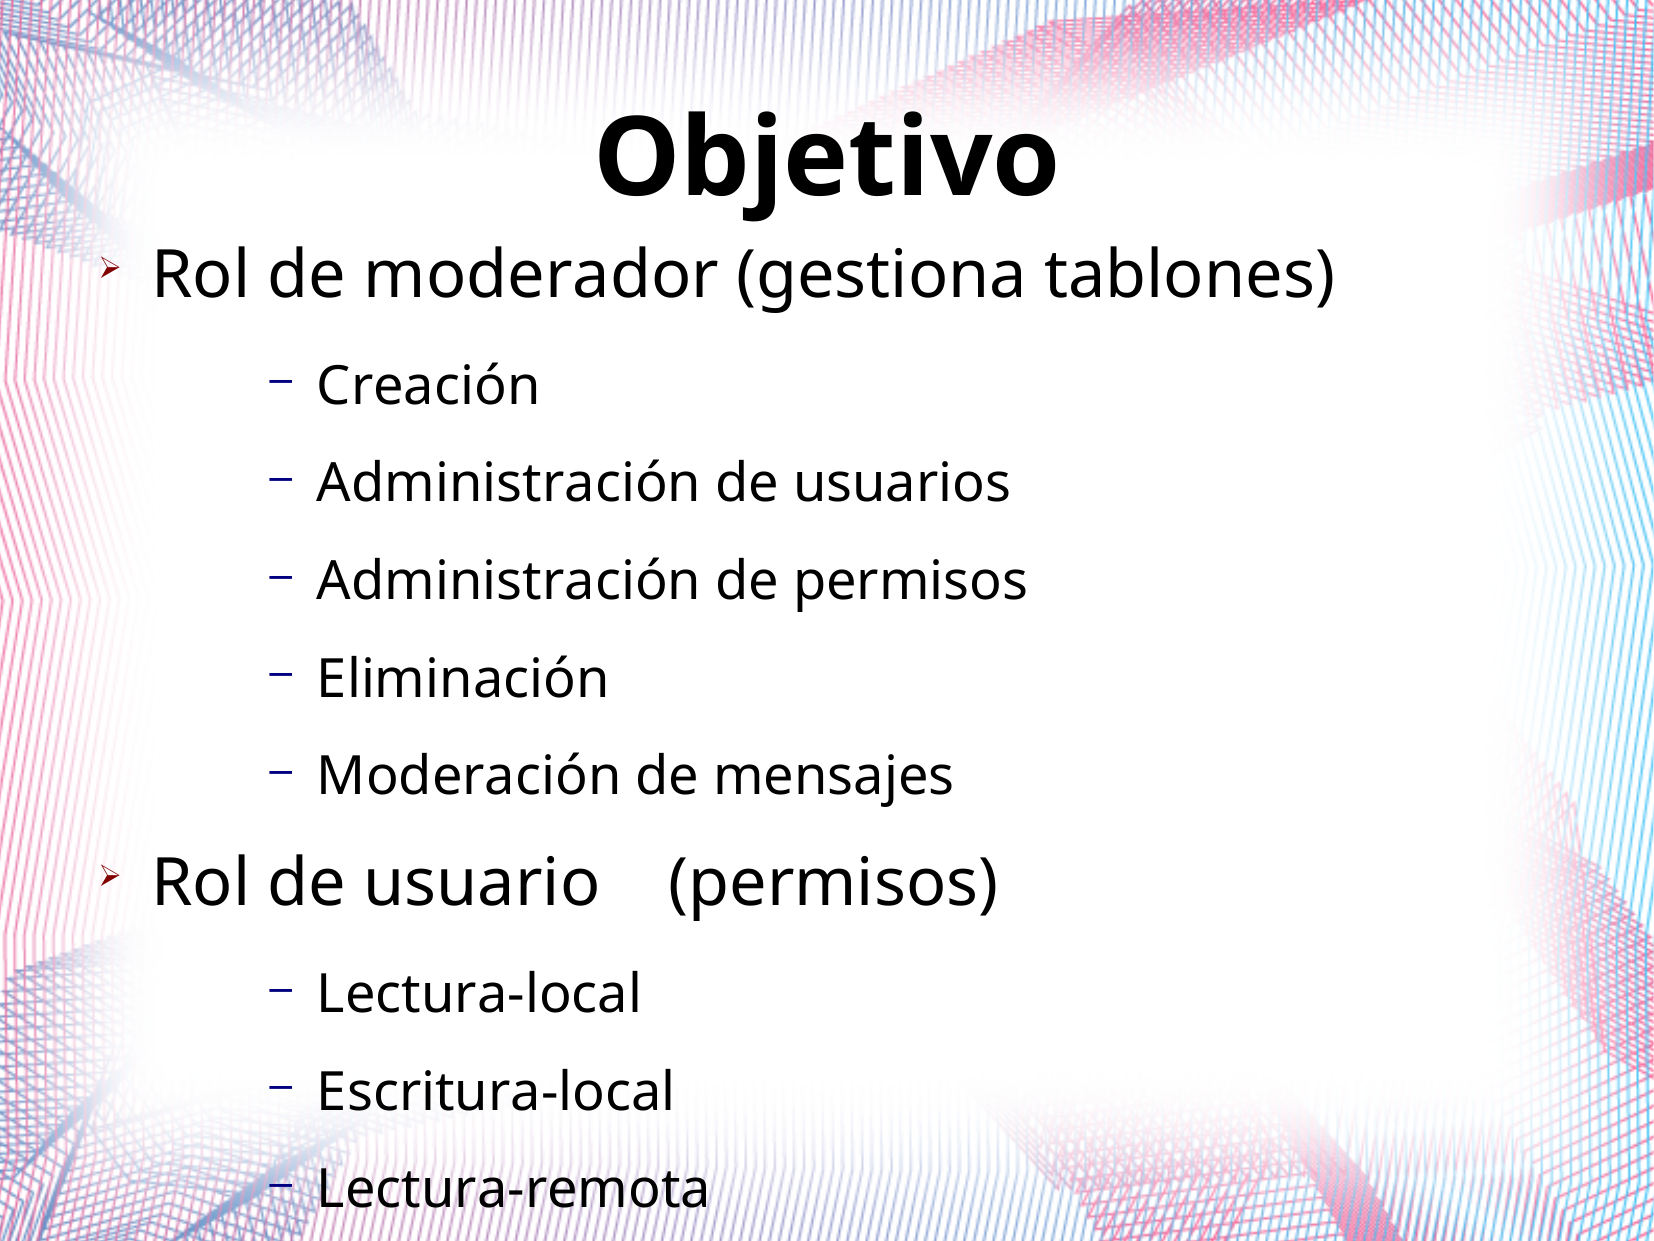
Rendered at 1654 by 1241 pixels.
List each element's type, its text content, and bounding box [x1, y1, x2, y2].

title Objetivo [82, 49, 1571, 257]
picture [0, 0, 1654, 1241]
list Rol de moderador (gestiona tablones) Creación Administración de usuarios Administración de permisos Eliminación Moderación de mensajes Rol de usuario (permisos) Lectura-local Escritura-local Lectura-remota Escritura-remota [80, 226, 1569, 1241]
